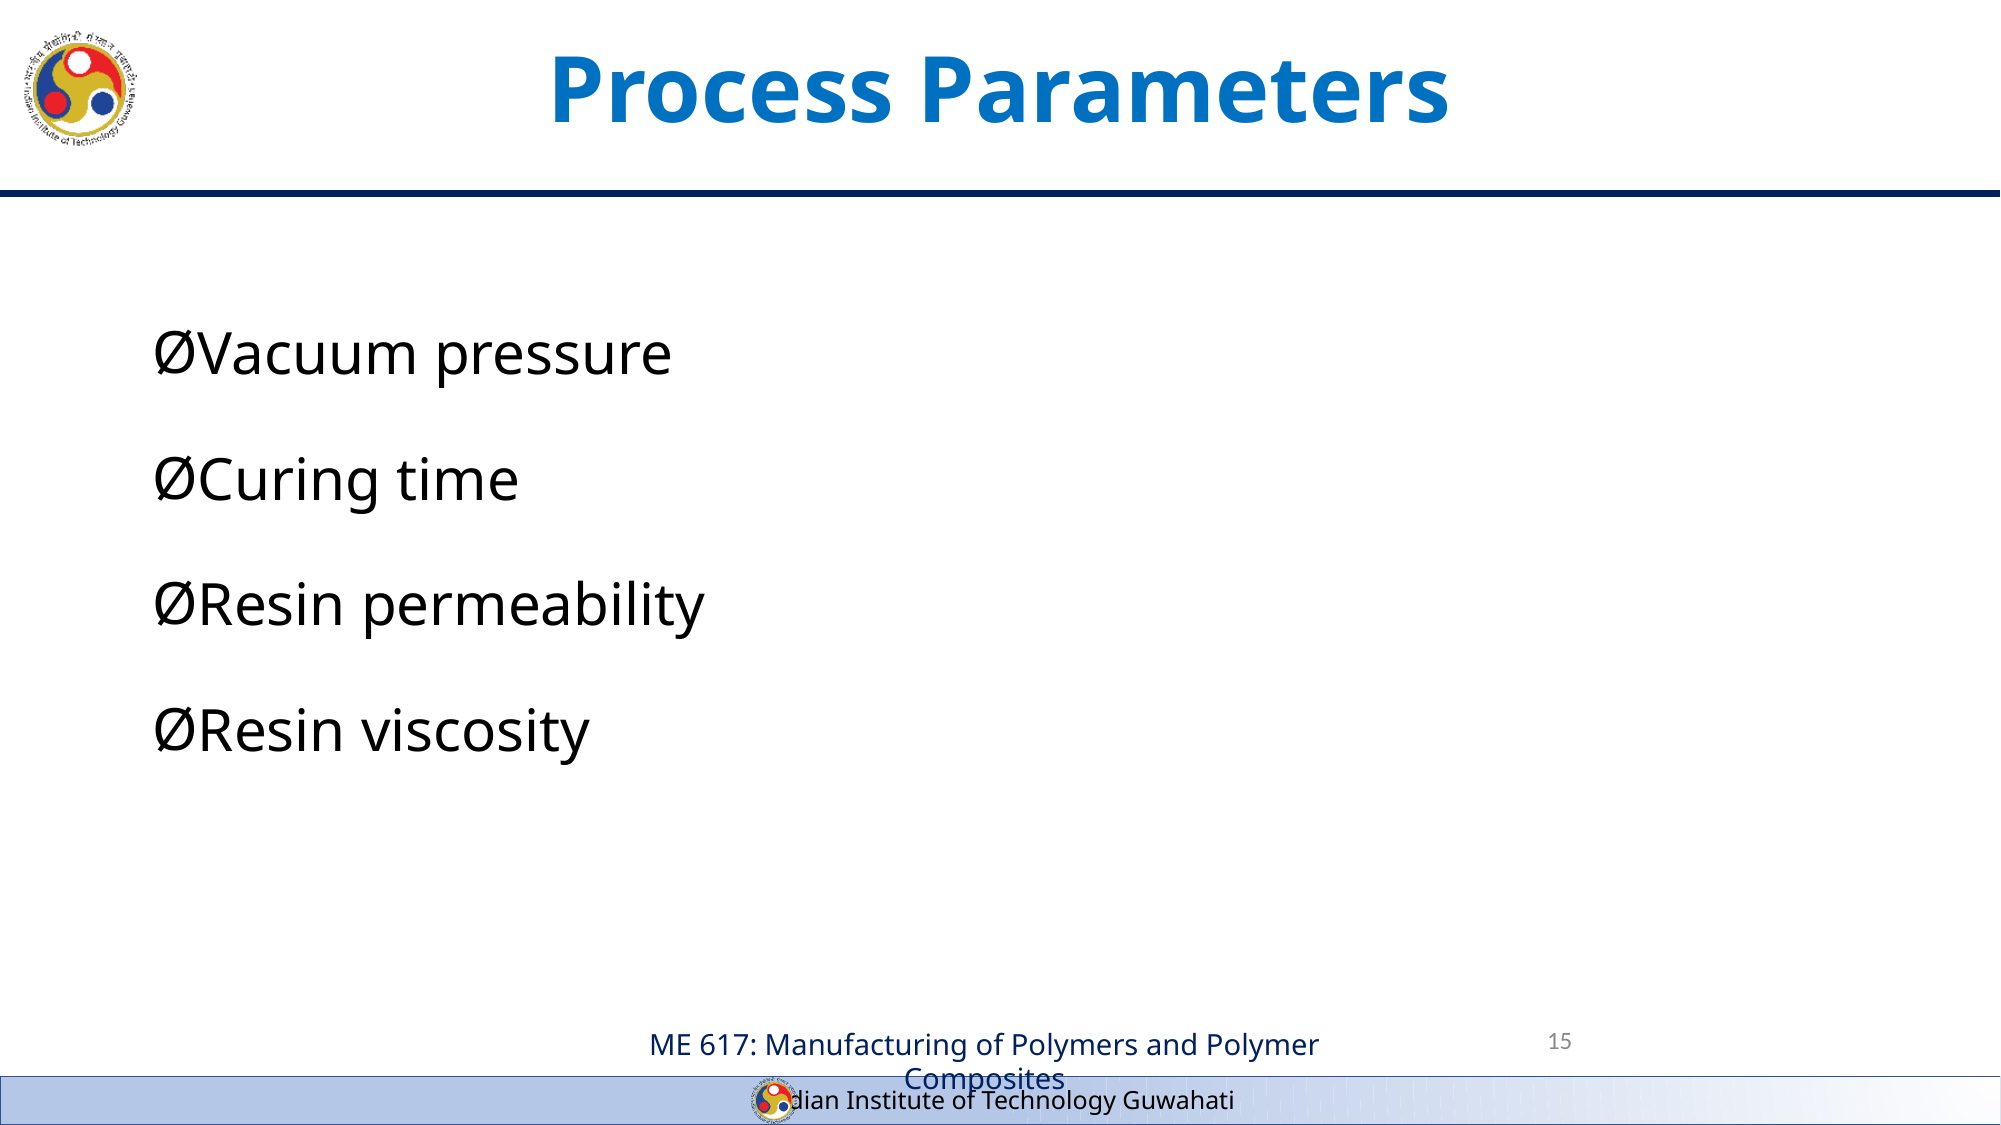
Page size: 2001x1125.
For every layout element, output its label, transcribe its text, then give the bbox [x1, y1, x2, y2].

title Process Parameters [137, 36, 1863, 155]
list Vacuum pressure Curing time Resin permeability Resin viscosity [137, 274, 1863, 988]
text_box [1531, 1009, 1982, 1070]
